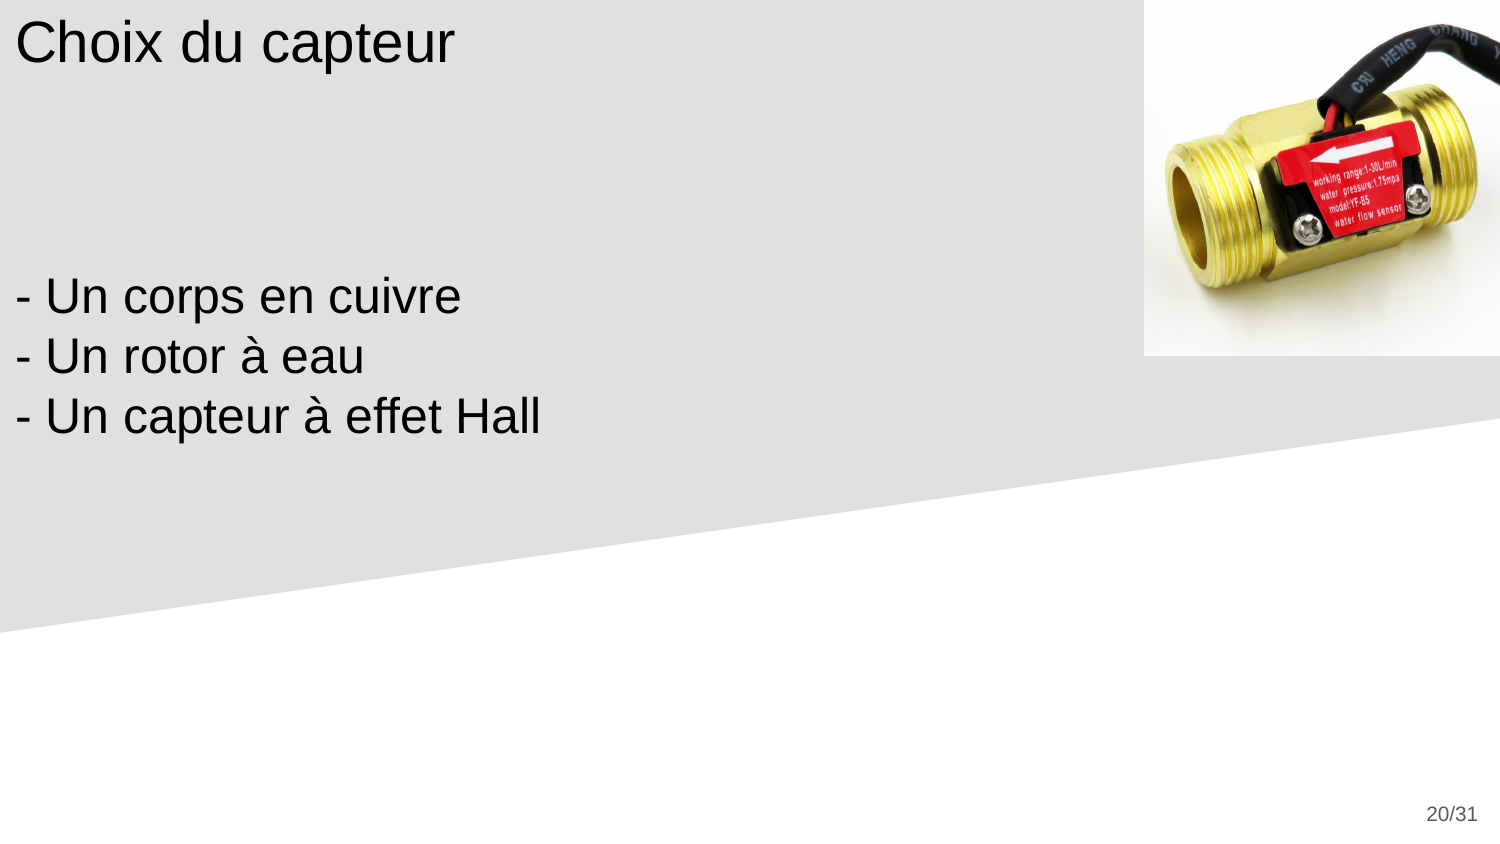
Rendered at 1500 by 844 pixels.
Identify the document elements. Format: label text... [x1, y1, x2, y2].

title - Un corps en cuivre - Un rotor à eau - Un capteur à effet Hall [0, 248, 1111, 844]
title Choix du capteur [0, 0, 1144, 83]
slide_number <numéro>/31 [1111, 484, 1494, 844]
picture [1144, 0, 1500, 356]
